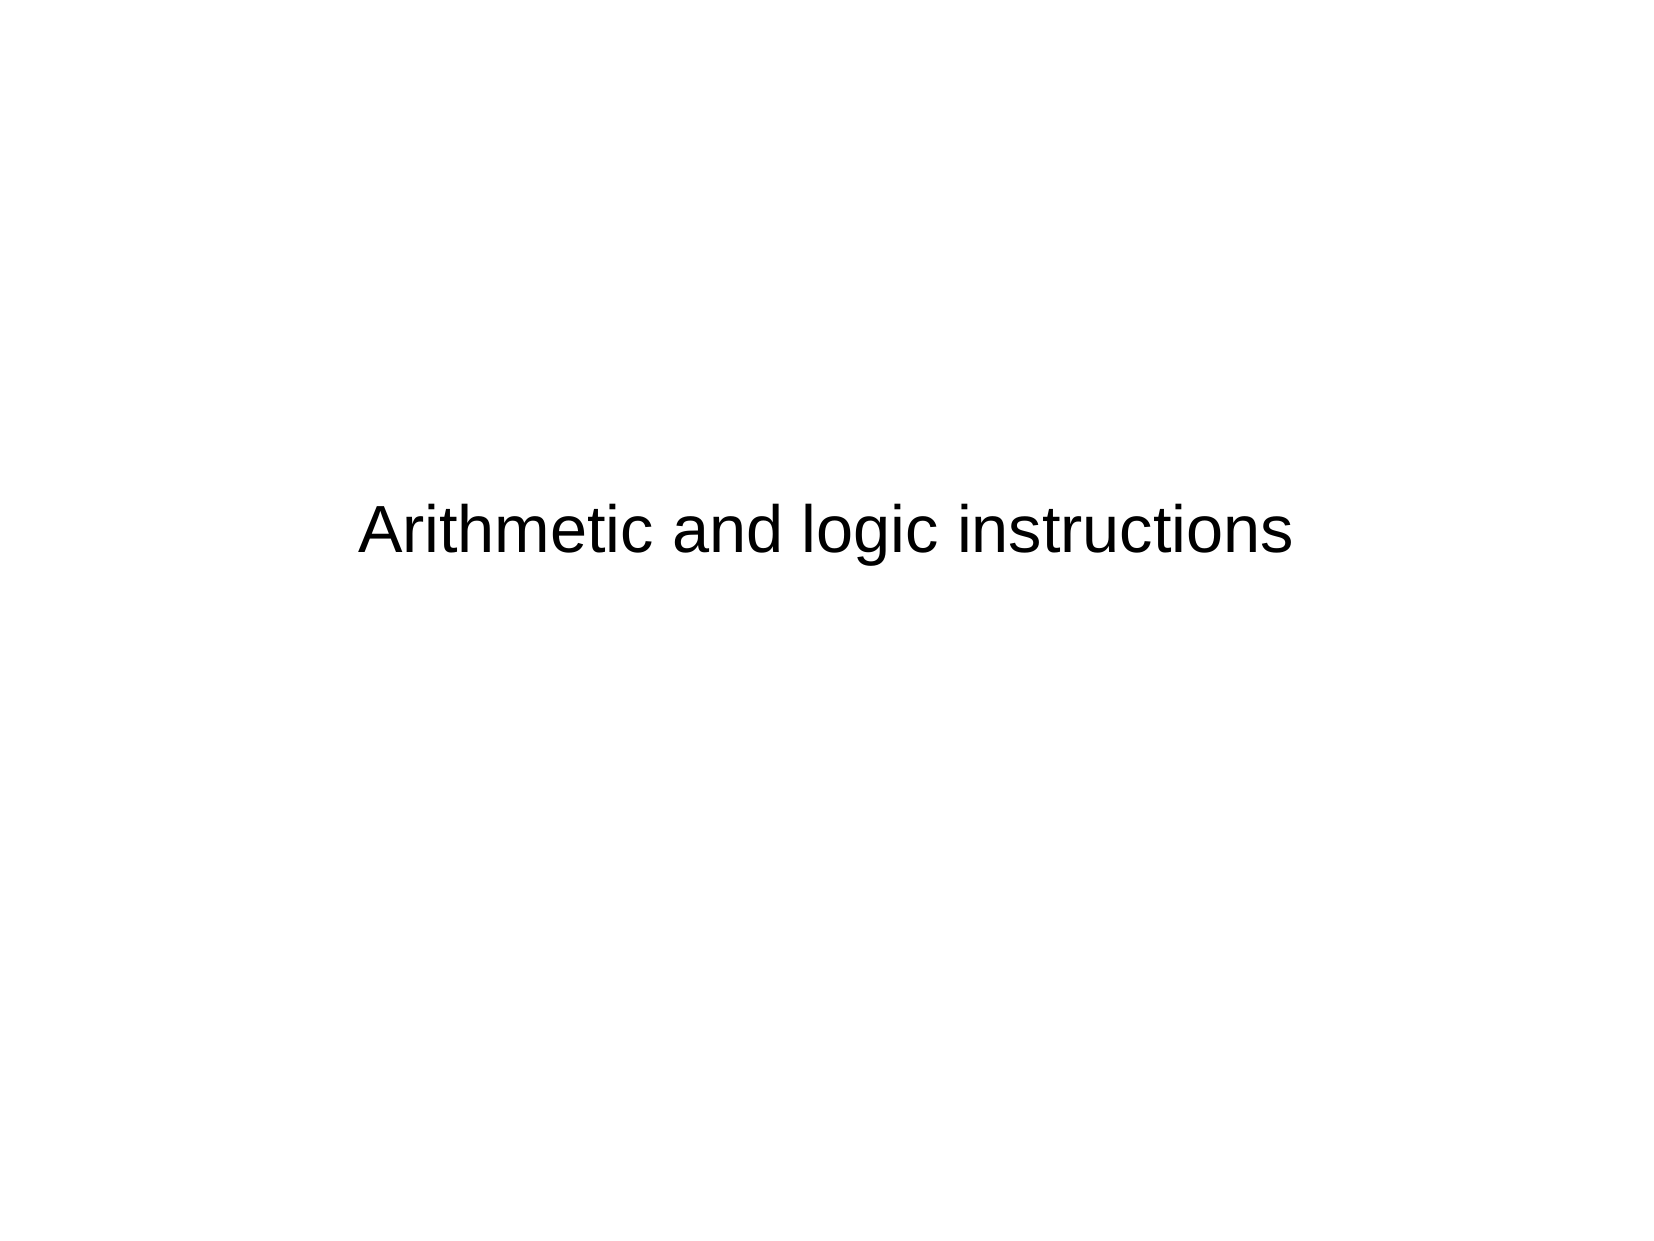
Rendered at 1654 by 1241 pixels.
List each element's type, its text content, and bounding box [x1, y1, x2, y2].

subtitle Arithmetic and logic instructions [82, 49, 1571, 1010]
